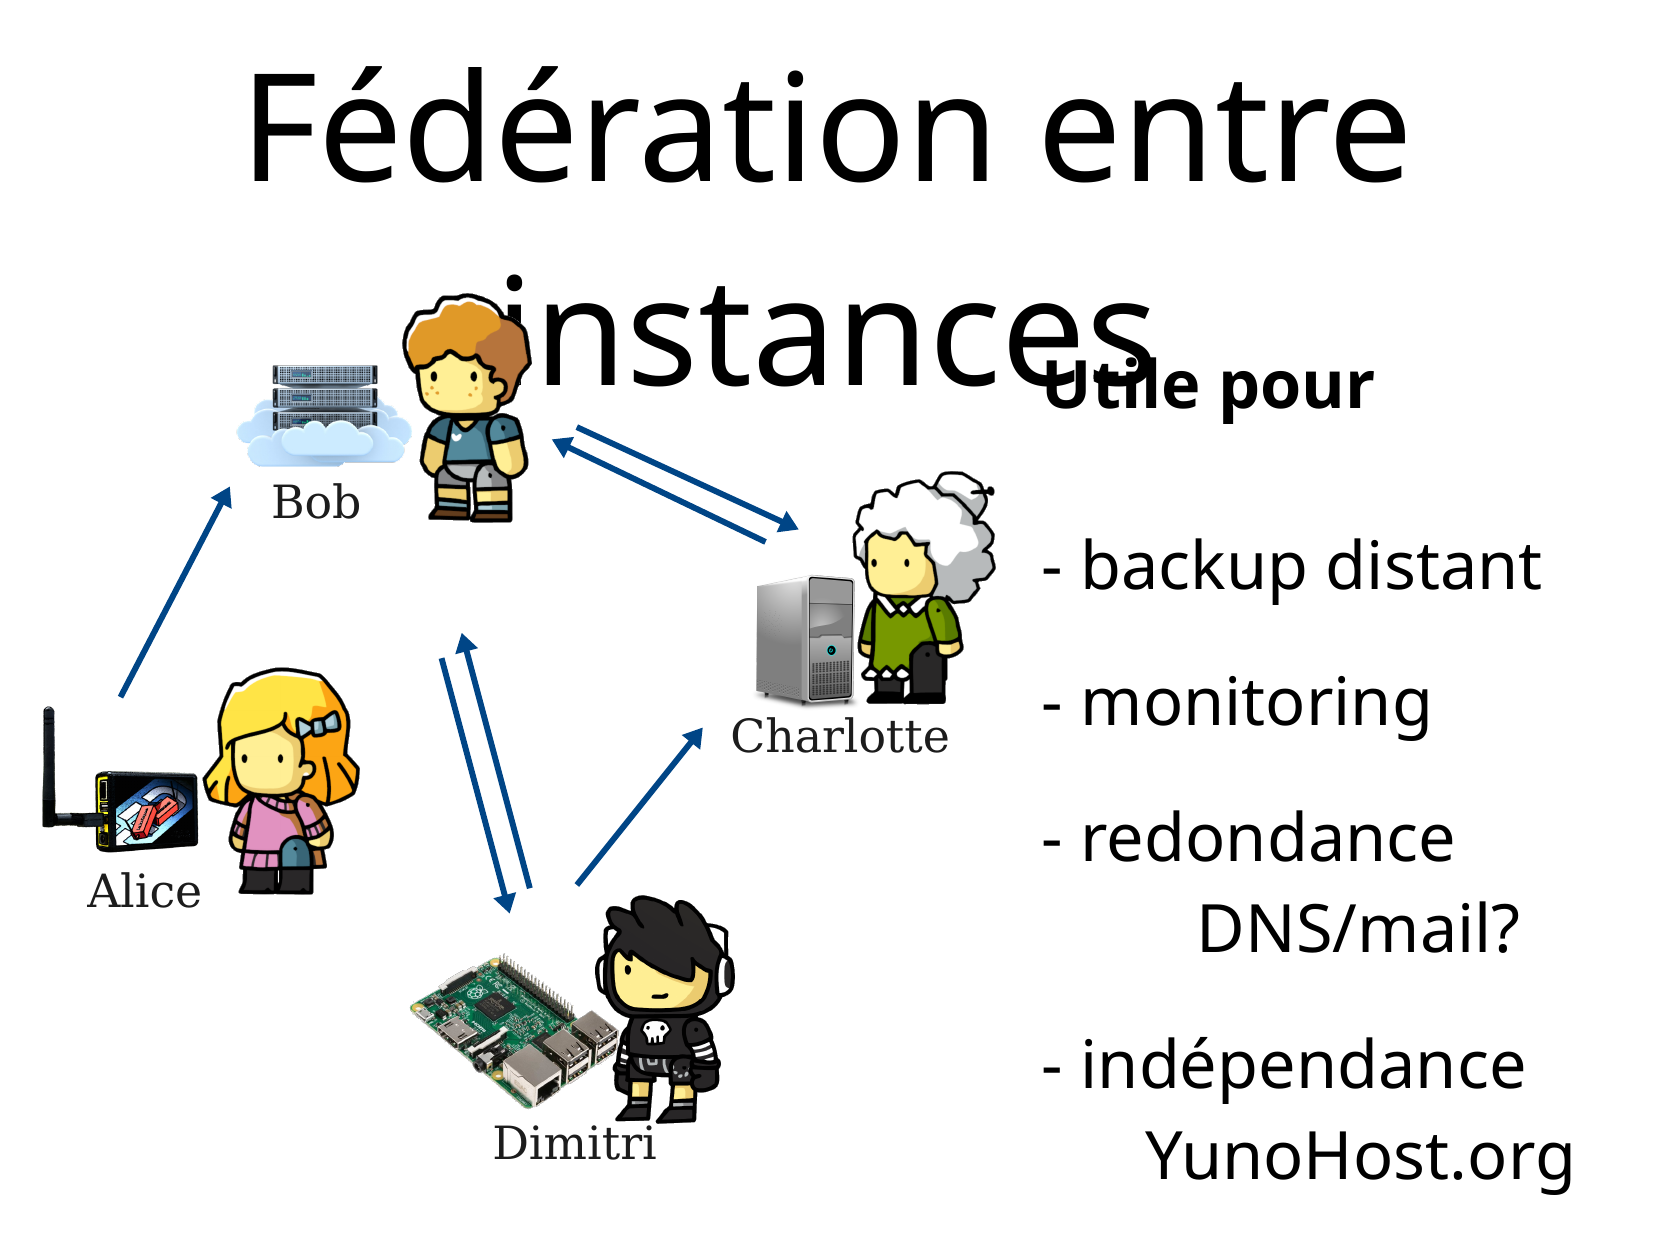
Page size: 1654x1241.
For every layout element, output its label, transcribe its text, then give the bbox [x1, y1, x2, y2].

title Le FuturTM Fédération entre instances [82, 10, 1571, 237]
picture [26, 664, 360, 895]
picture [230, 290, 534, 523]
text_box Alice [72, 857, 231, 932]
picture [749, 466, 1000, 705]
text_box Utile pour - backup distant - monitoring - redondance DNS/mail? - indépendance YunoHost.org - ??? [1027, 329, 1618, 1137]
picture [405, 895, 735, 1124]
text_box Dimitri [477, 1109, 691, 1184]
text_box Charlotte [715, 703, 989, 778]
text_box Bob [256, 468, 388, 544]
